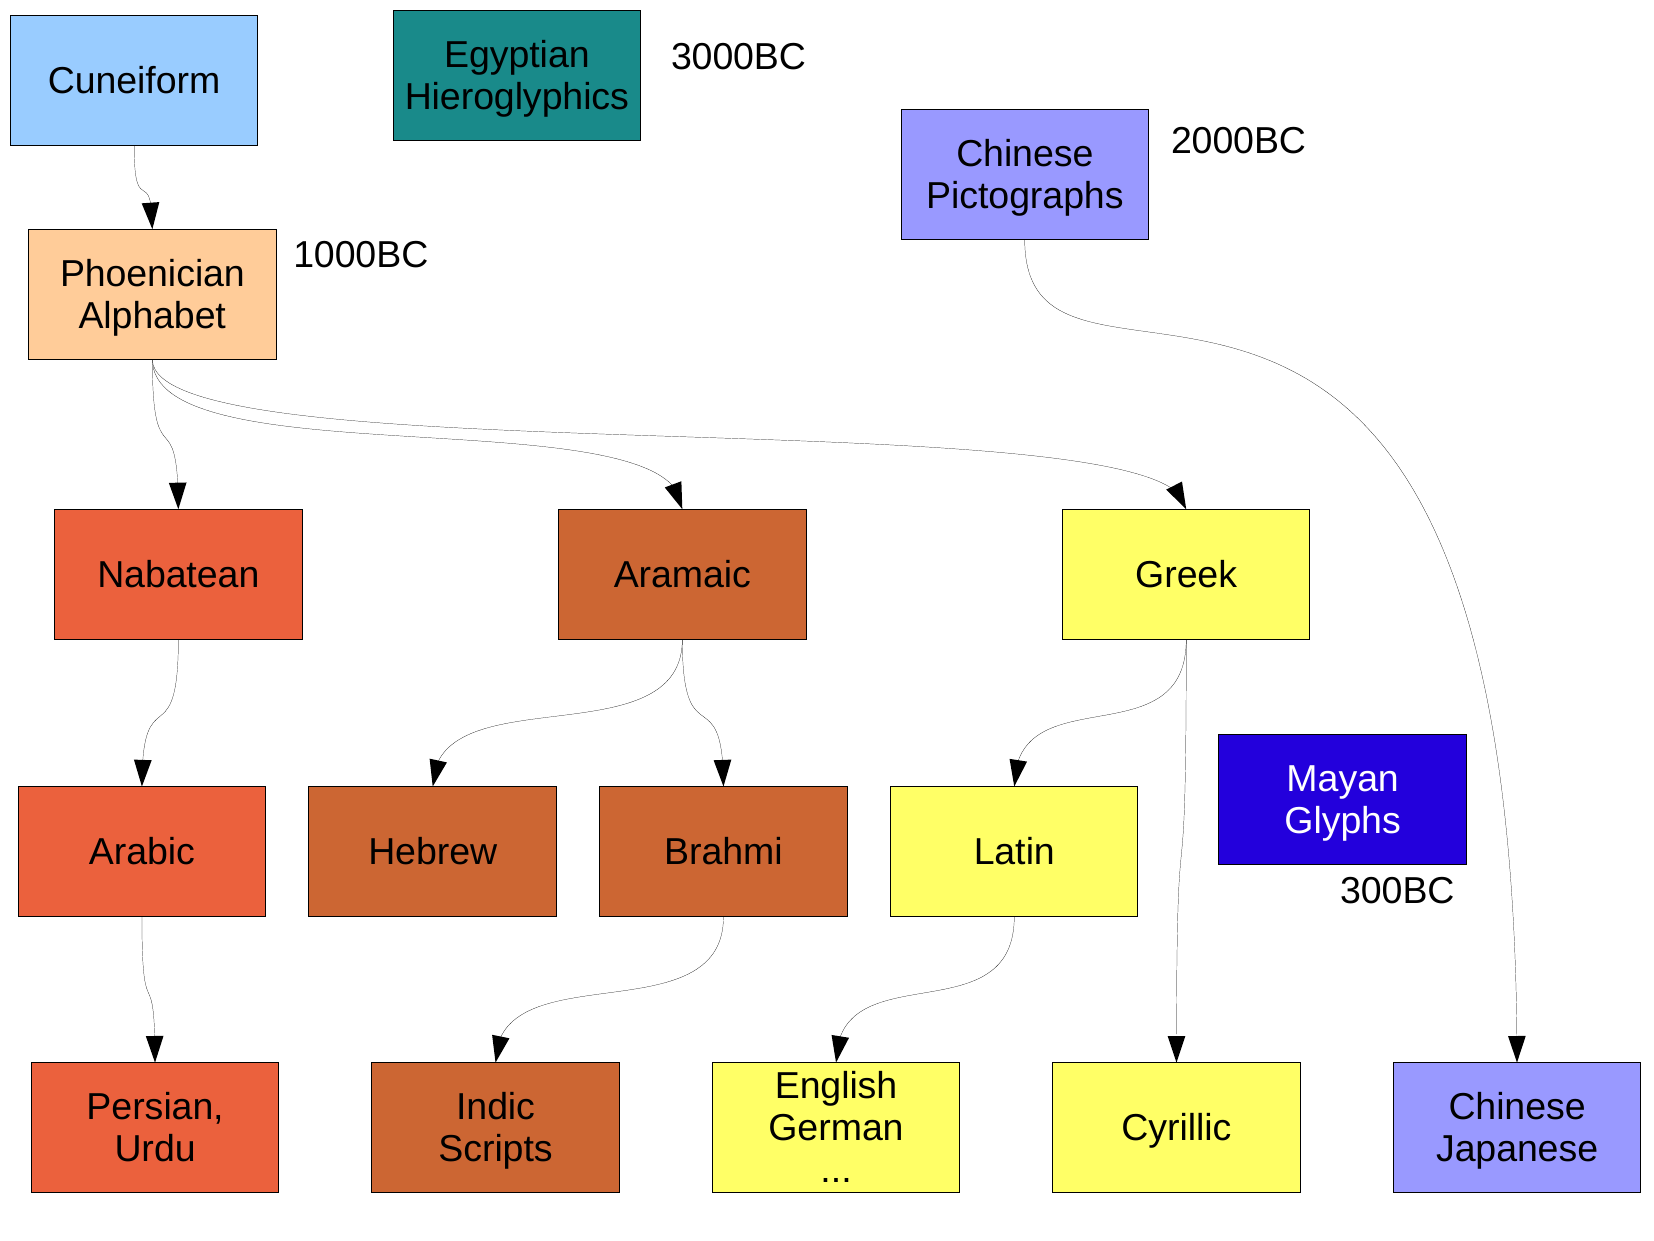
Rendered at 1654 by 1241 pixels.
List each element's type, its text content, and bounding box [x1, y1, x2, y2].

text_box Brahmi [599, 786, 848, 917]
text_box Latin [890, 786, 1138, 917]
text_box Cyrillic [1052, 1062, 1301, 1193]
text_box Phoenician Alphabet [28, 229, 277, 360]
text_box Egyptian Hieroglyphics [393, 10, 641, 141]
text_box Chinese Pictographs [901, 109, 1149, 240]
text_box Aramaic [558, 509, 807, 640]
text_box 300BC [1325, 861, 1470, 919]
text_box Chinese Japanese [1393, 1062, 1641, 1193]
text_box Indic Scripts [371, 1062, 620, 1193]
text_box Greek [1062, 509, 1310, 640]
text_box 3000BC [656, 28, 821, 86]
text_box Mayan Glyphs [1218, 734, 1467, 865]
text_box Cuneiform [10, 15, 258, 146]
text_box Nabatean [54, 509, 303, 640]
text_box English German ... [712, 1062, 960, 1193]
text_box Hebrew [308, 786, 557, 917]
text_box 1000BC [278, 226, 444, 284]
text_box Arabic [18, 786, 266, 917]
text_box 2000BC [1156, 111, 1321, 169]
text_box Persian, Urdu [31, 1062, 279, 1193]
